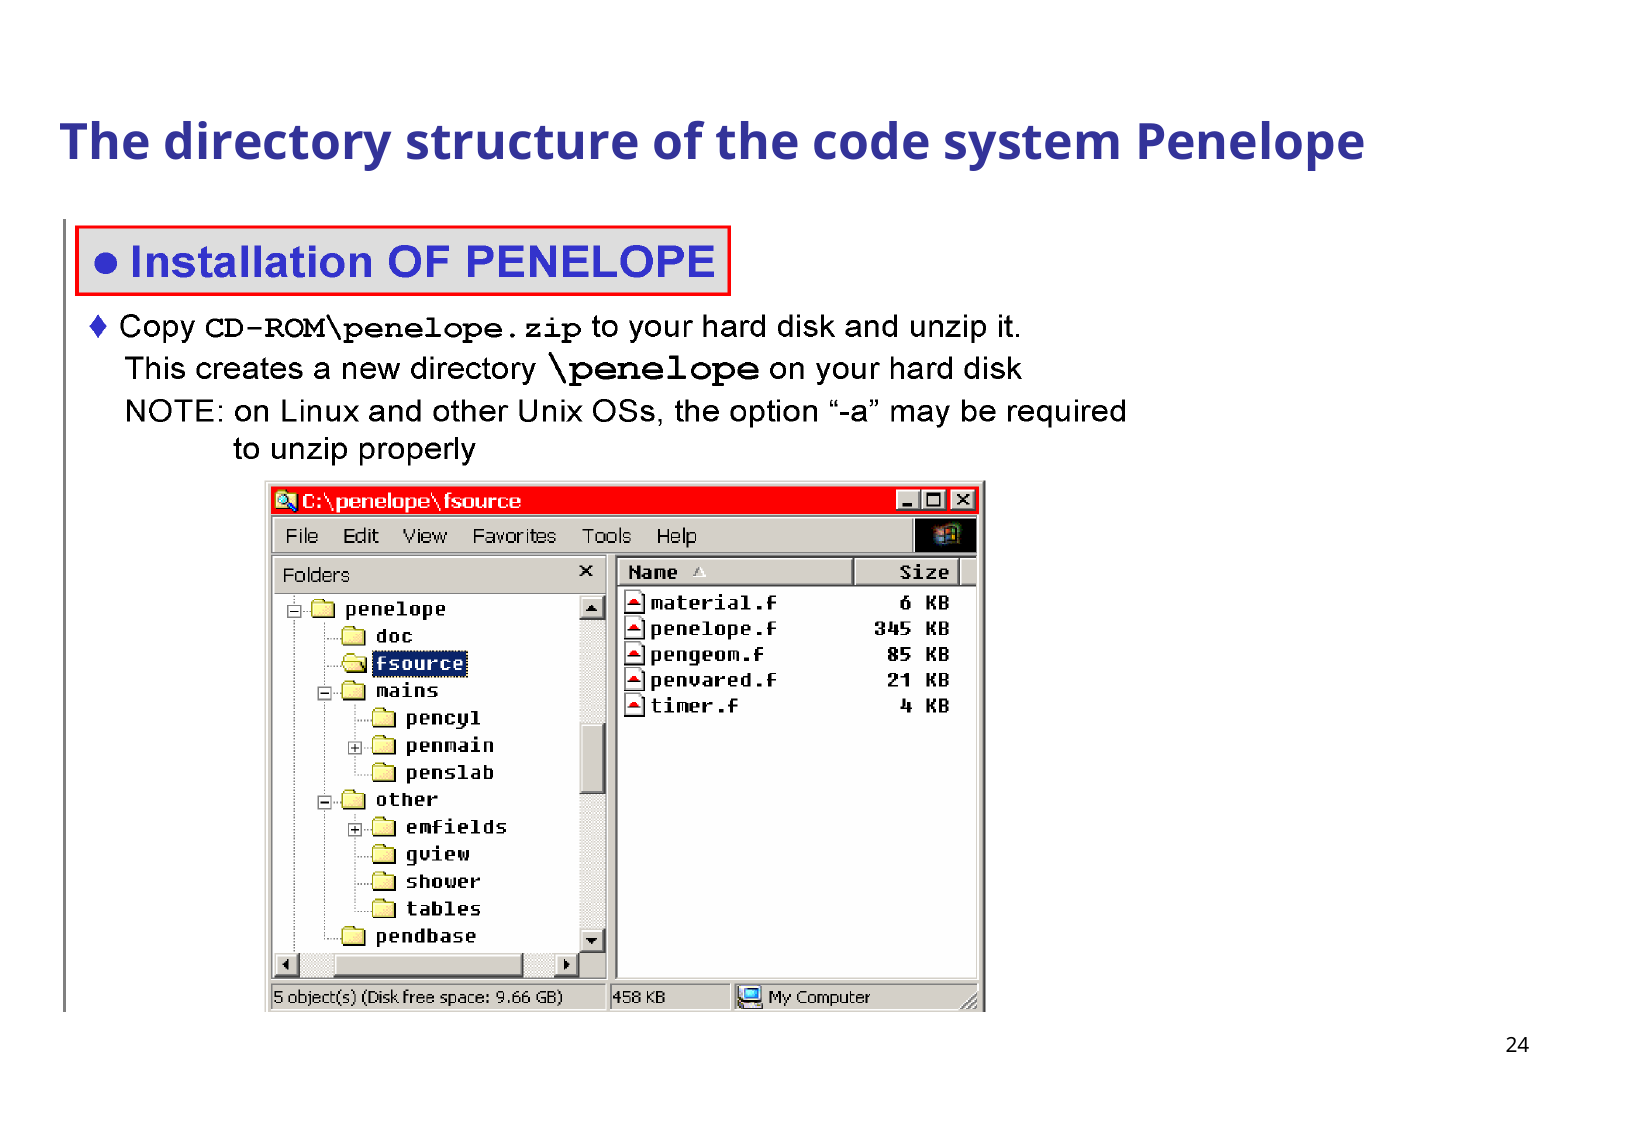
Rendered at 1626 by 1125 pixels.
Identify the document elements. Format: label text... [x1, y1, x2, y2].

picture [56, 219, 1167, 1012]
text_box The directory structure of the code system Penelope [44, 101, 1581, 178]
